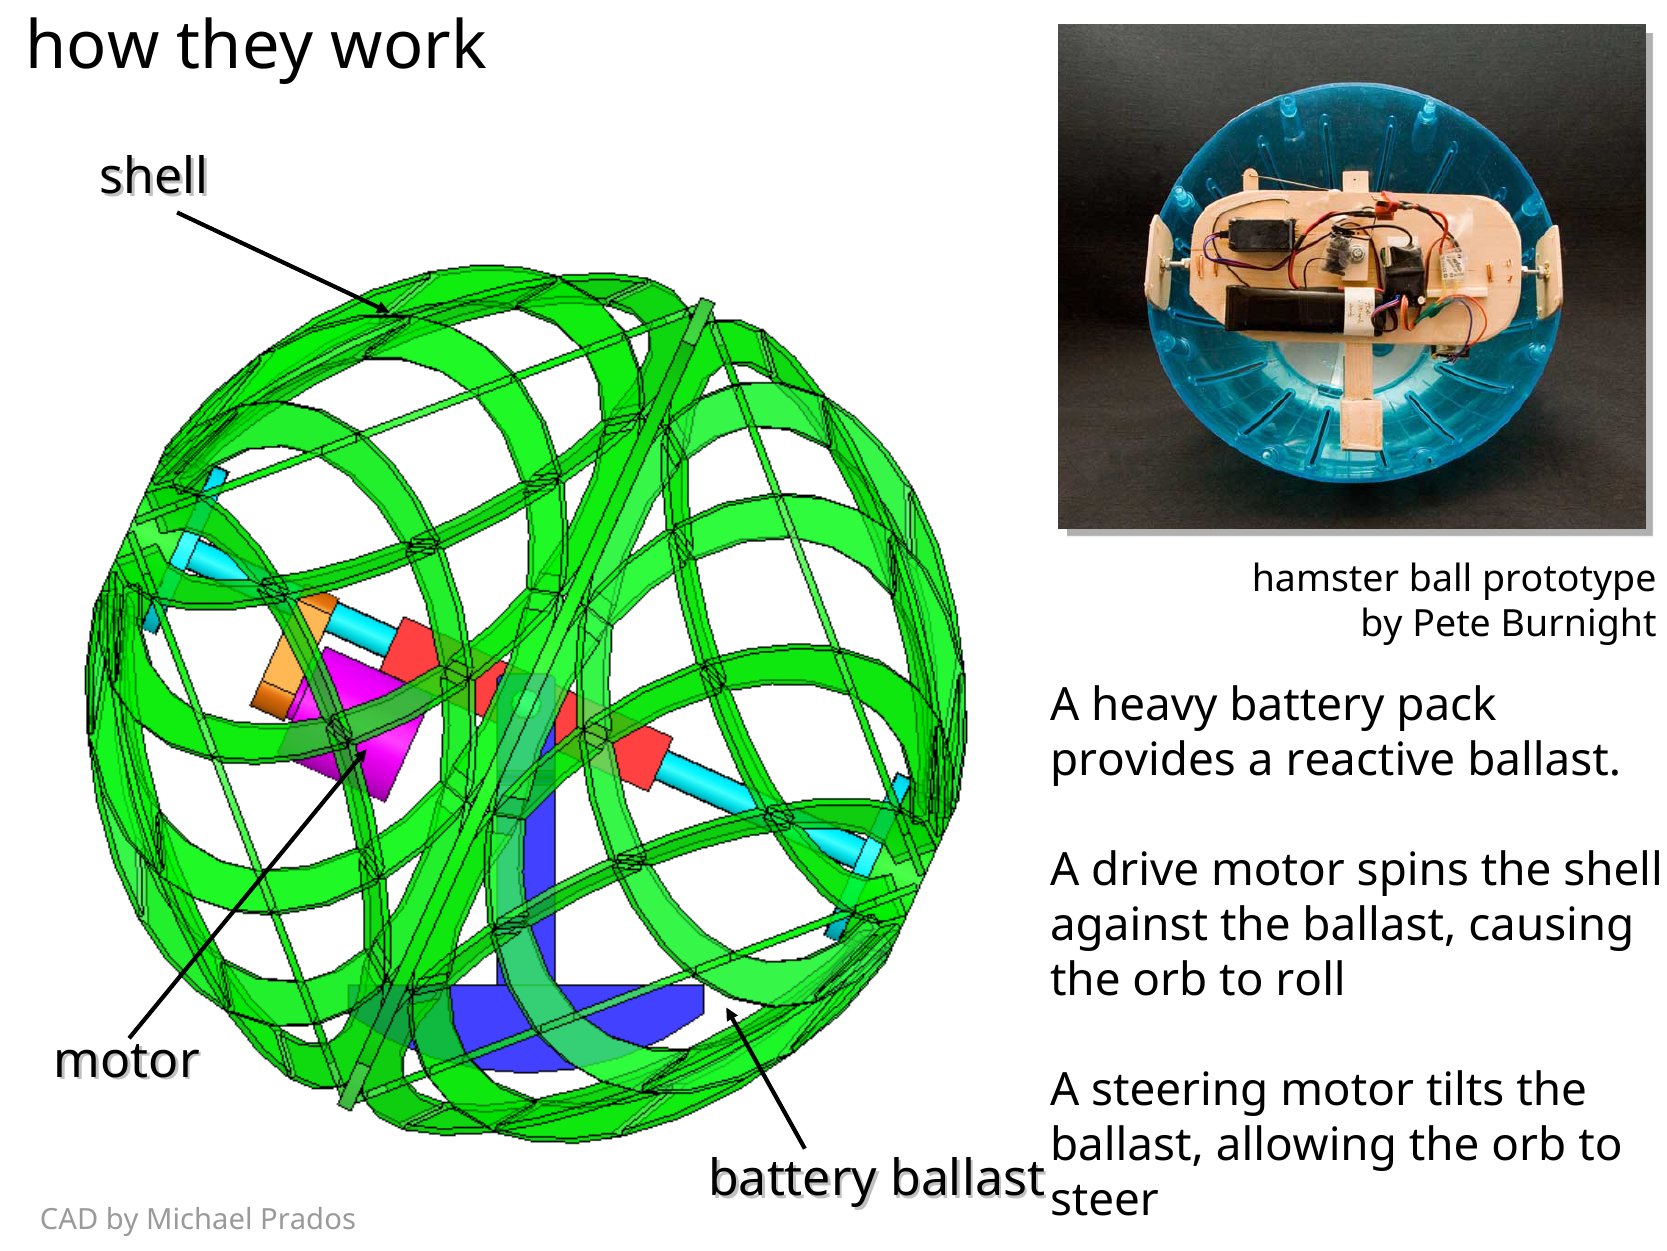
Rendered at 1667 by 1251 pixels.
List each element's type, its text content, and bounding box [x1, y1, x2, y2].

text_box hamster ball prototype by Pete Burnight [1245, 554, 1664, 645]
picture [1058, 24, 1646, 529]
text_box motor [48, 1027, 207, 1088]
text_box battery ballast [702, 1145, 1053, 1206]
title how they work [0, 0, 1105, 82]
text_box A heavy battery pack provides a reactive ballast. A drive motor spins the shell against the ballast, causing the orb to roll A steering motor tilts the ballast, allowing the orb to steer [1050, 674, 1667, 1169]
picture [35, 240, 1013, 1163]
text_box CAD by Michael Prados [34, 1199, 364, 1235]
text_box shell [93, 143, 216, 204]
